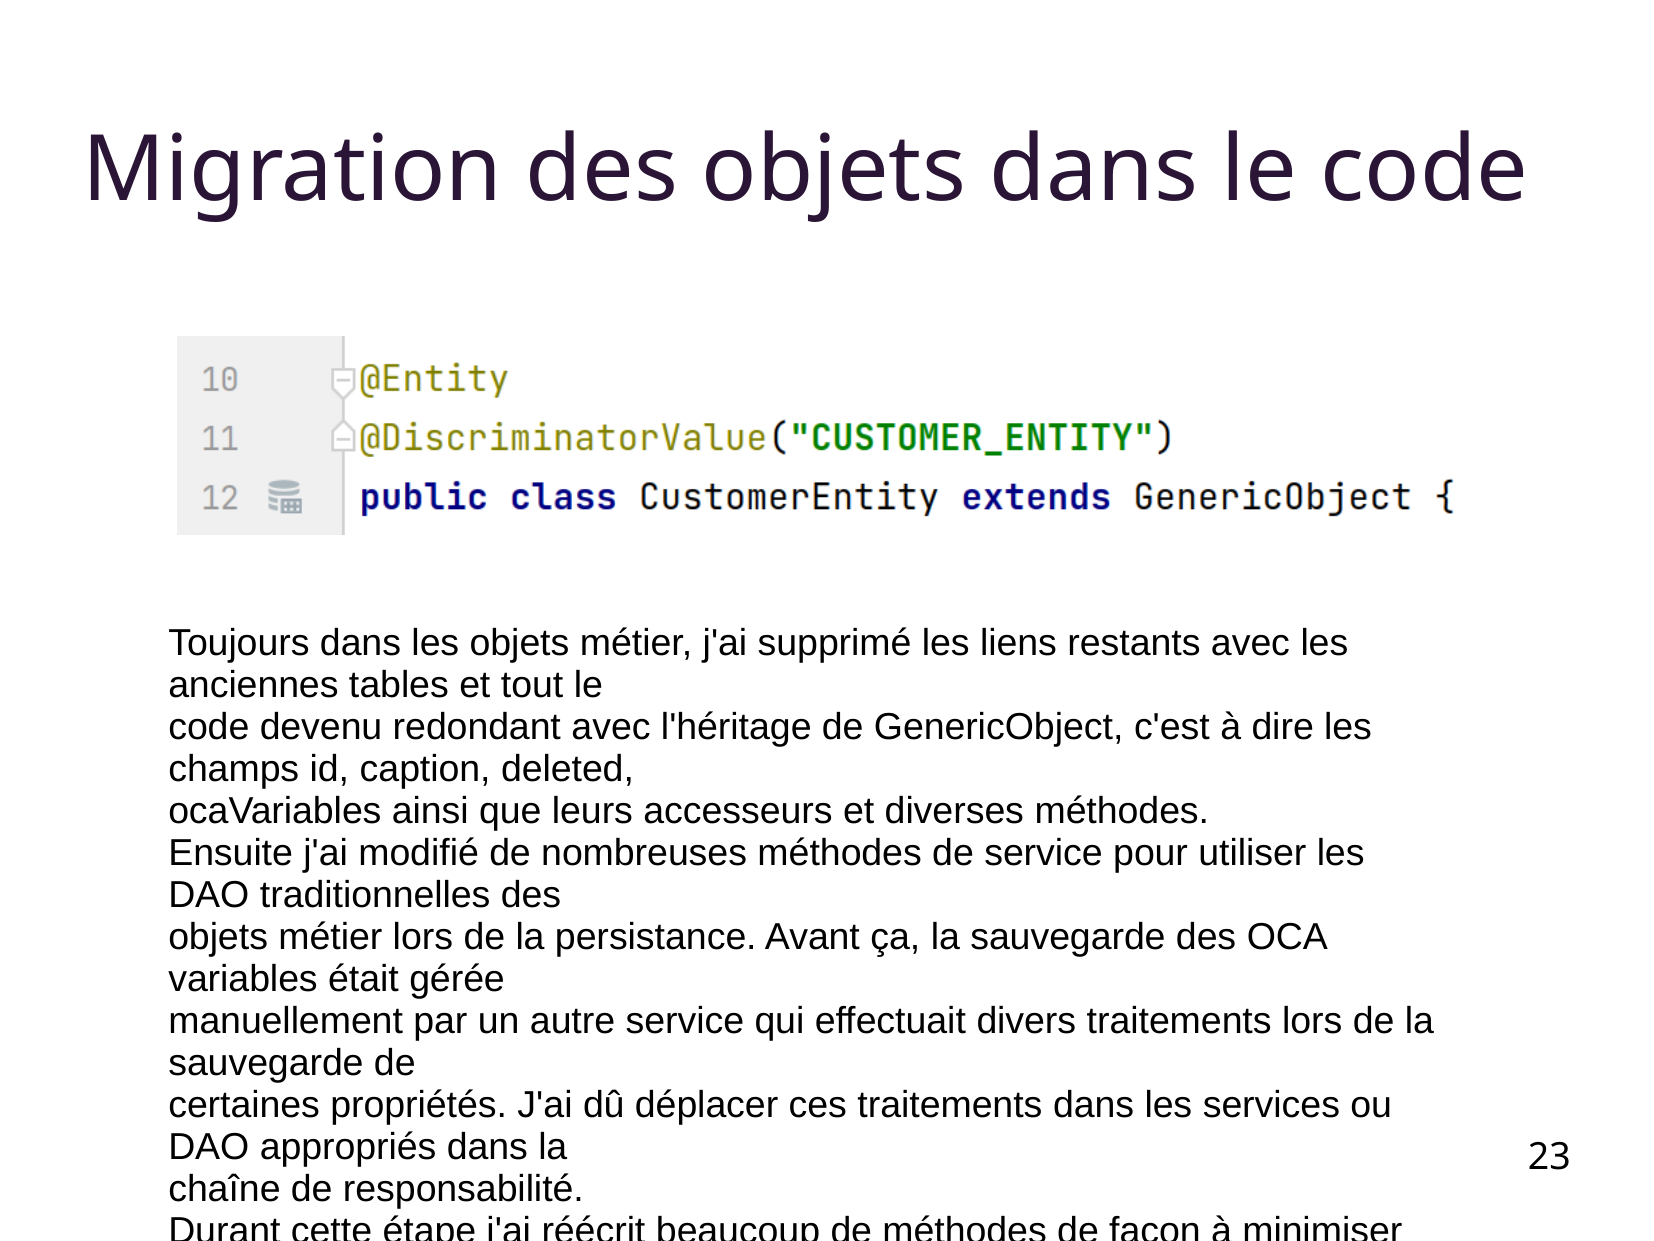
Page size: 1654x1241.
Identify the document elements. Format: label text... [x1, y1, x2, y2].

picture [177, 336, 1476, 535]
title Migration des objets dans le code [82, 102, 1571, 310]
text_box Toujours dans les objets métier, j'ai supprimé les liens restants avec les anciennes tables et tout le code devenu redondant avec l'héritage de GenericObject, c'est à dire les champs id, caption, deleted, ocaVariables ainsi que leurs accesseurs et diverses méthodes. Ensuite j'ai modifié de nombreuses méthodes de service pour utiliser les DAO traditionnelles des objets métier lors de la persistance. Avant ça, la sauvegarde des OCA variables était gérée manuellement par un autre service qui effectuait divers traitements lors de la sauvegarde de certaines propriétés. J'ai dû déplacer ces traitements dans les services ou DAO appropriés dans la chaîne de responsabilité. Durant cette étape j'ai réécrit beaucoup de méthodes de façon à minimiser les appels à la base de données, c'est à dire utiliser des requêtes pour traiter des groupes d'objets au lieu de boucler sur des traitements qui effectue des requêtes pour un seul objet. Le nombre d'appels de ces méthodes à la base de données était généralement de l'ordre de k*n avec k le nombre de requêtes différentes utilisées par la méthode et n le nombre d'objets dans la collection, entre 1 et plusieurs milliers. À chaque fois il était possible de faire le même traitement avec seulement k appels. Ce type de refactoring a parfois nécessité la réécriture de blocs de traitement entiers et l'ajout de requêtes spécifiques dans les DAO. Le temps de réponse des API concernées a diminué d'un facteur 20de plusieurs dizaines, ce qui permet un temps de réponse compris entre quelques dixièmes et maximum quelques secondes pour les API les plus longues. Voir annexe Minimisation des appels à la base de données dans une méthode Java. Suite à ces opérations l'ancien service des OCA variables et diverses classes liées à l'ancienne implémentation sont devenues obsolètes, j'ai pu les supprimer. [153, 614, 1465, 1241]
